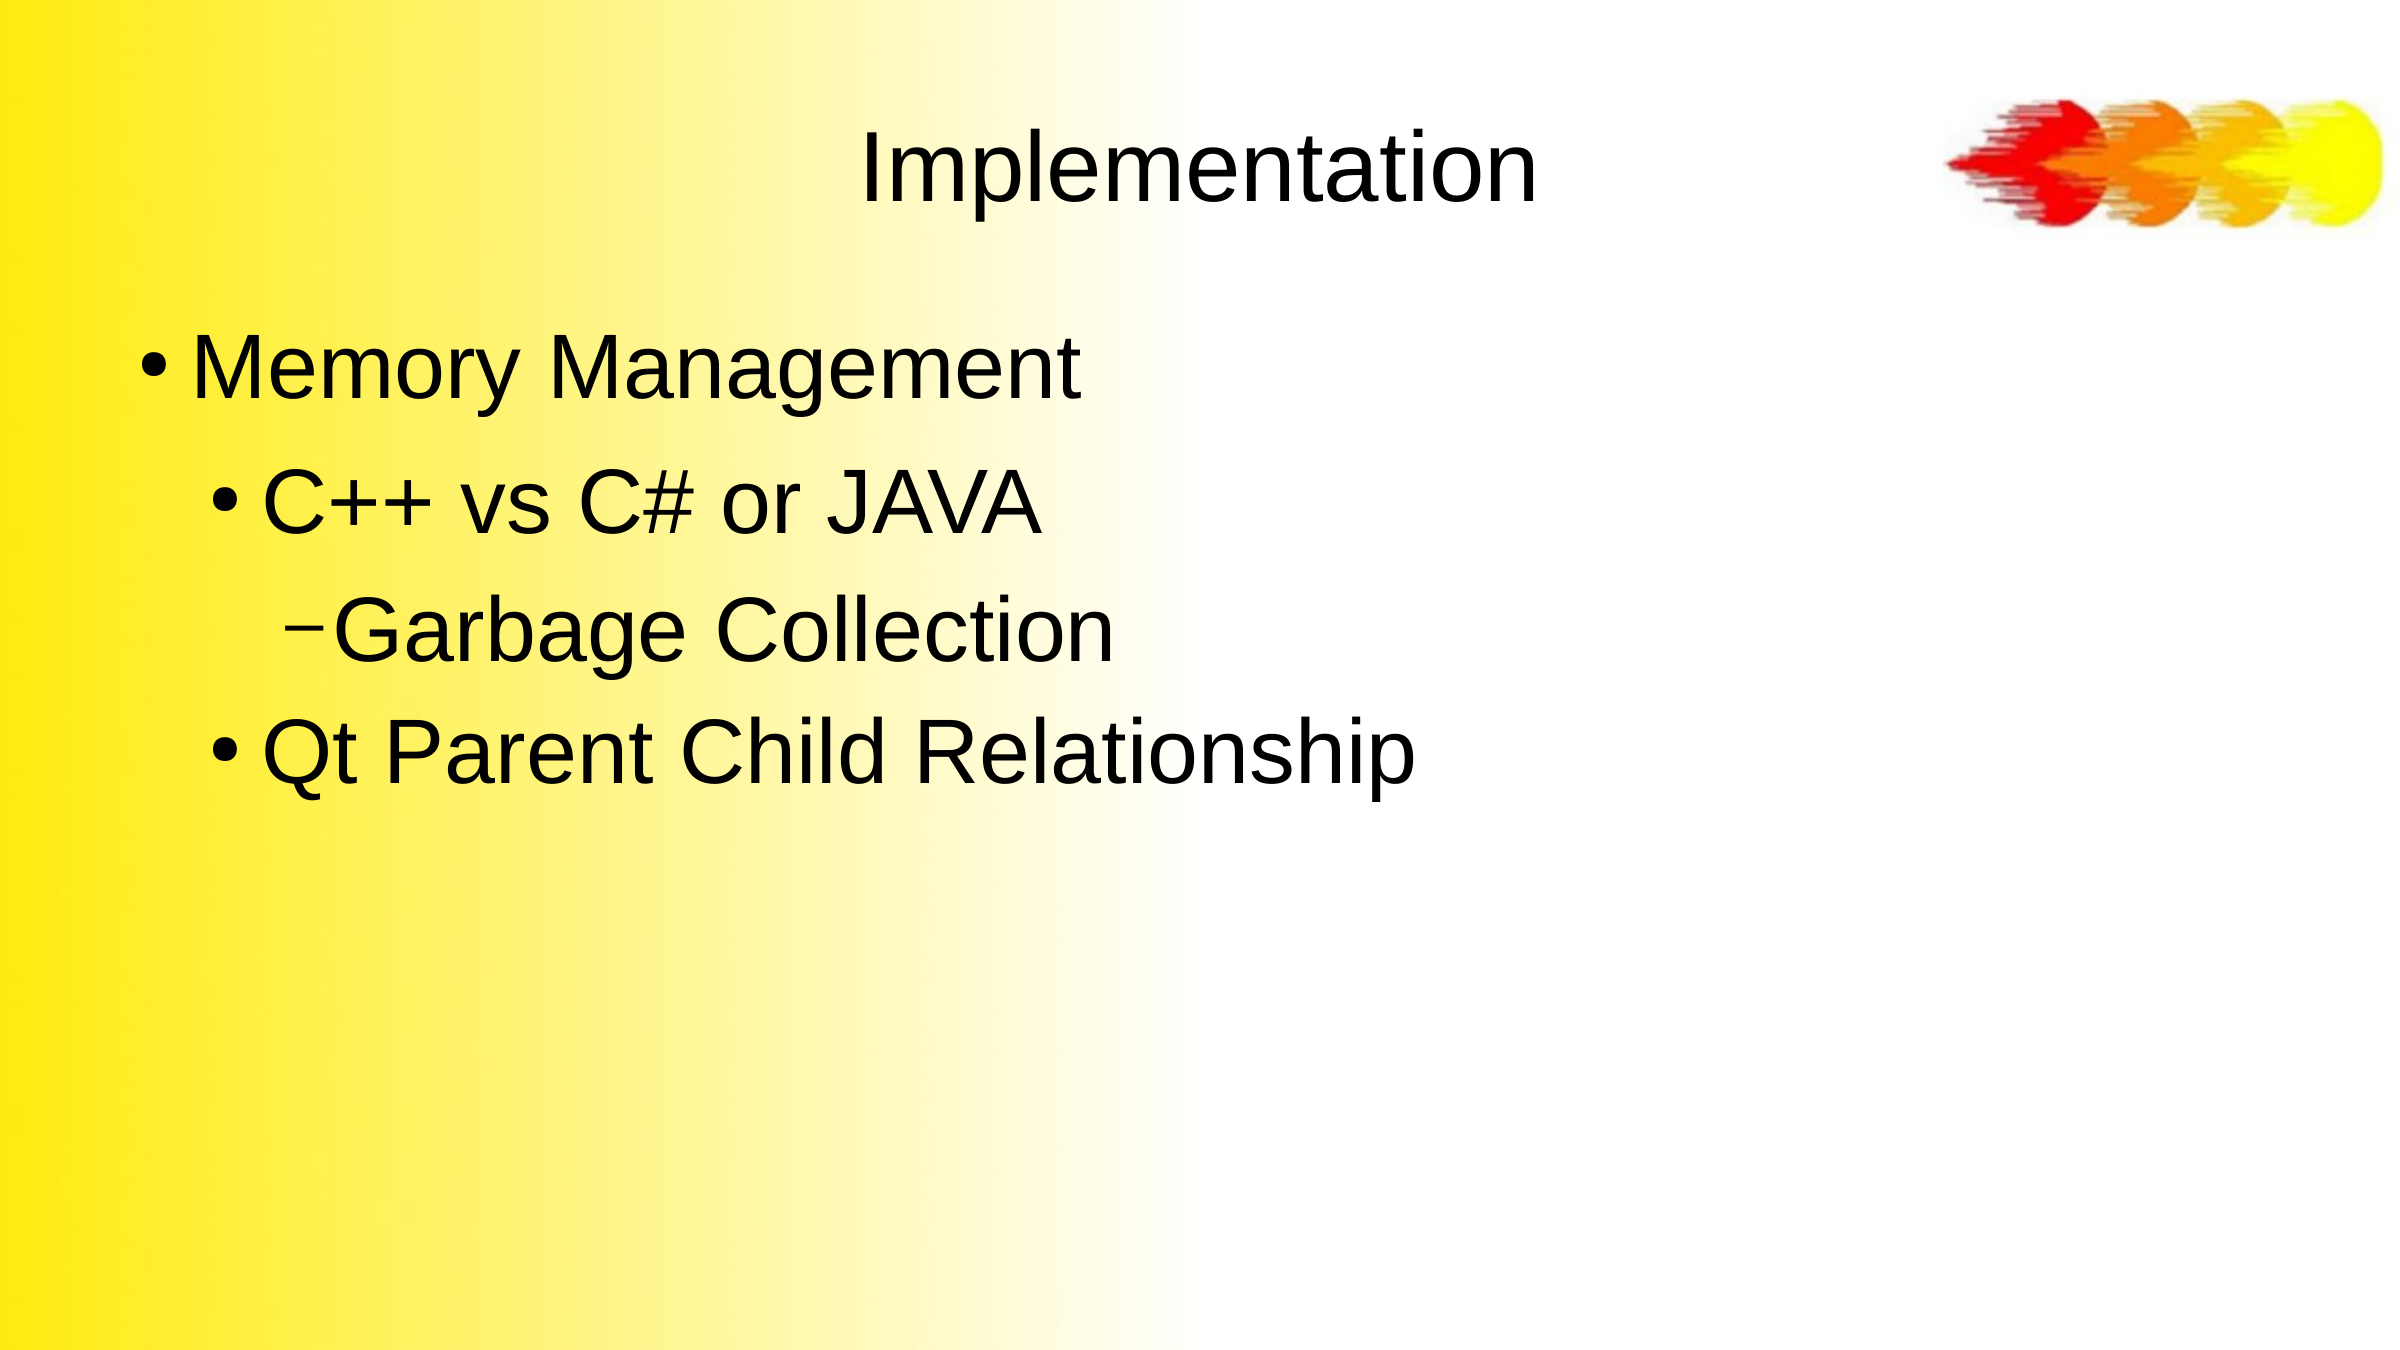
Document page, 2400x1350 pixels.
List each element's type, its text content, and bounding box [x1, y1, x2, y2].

title Implementation [120, 53, 2280, 280]
picture [0, 0, 2400, 1350]
list Memory Management C++ vs C# or JAVA Garbage Collection Qt Parent Child Relationship [120, 315, 2280, 1099]
